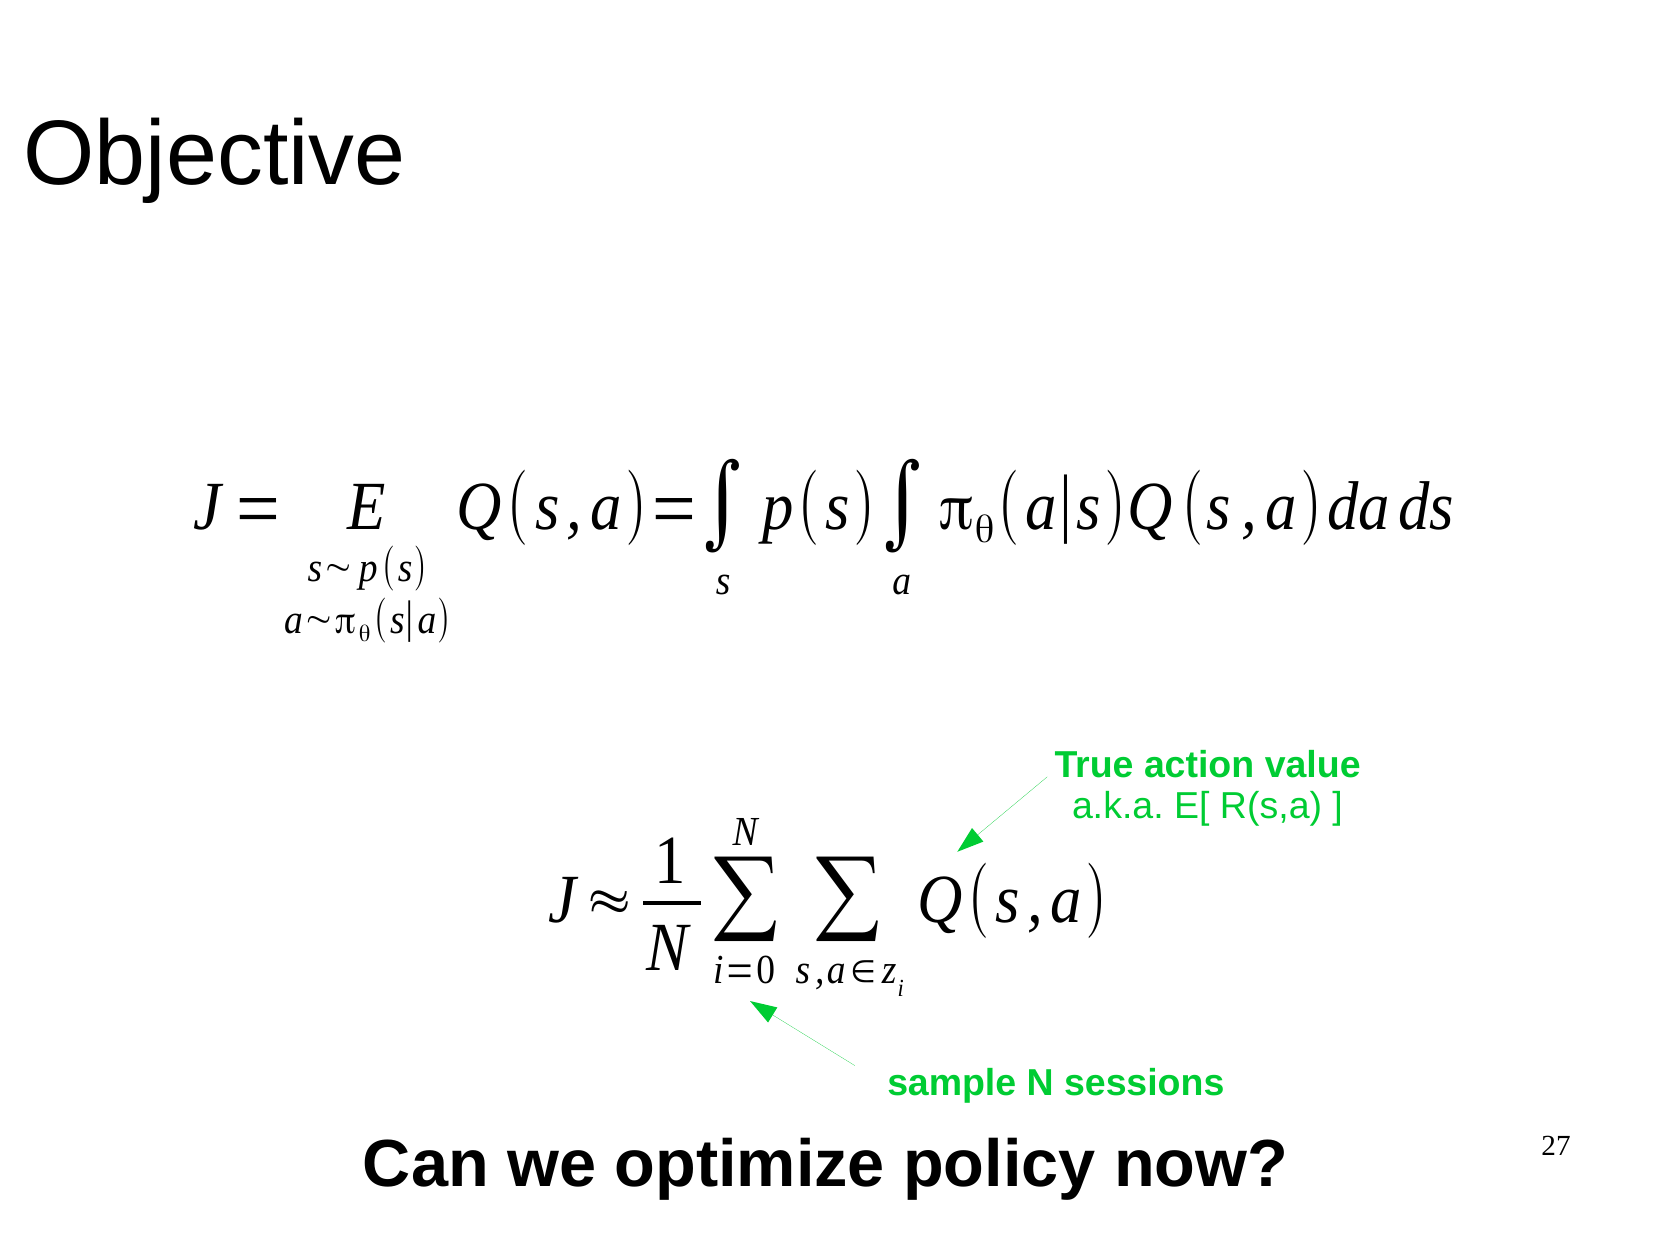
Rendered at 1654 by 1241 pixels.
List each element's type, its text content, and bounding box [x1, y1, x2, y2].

title Objective [23, 49, 1512, 257]
text_box True action value a.k.a. E[ R(s,a) ] [1039, 735, 1376, 835]
chart [532, 806, 1123, 1002]
text_box Can we optimize policy now? [348, 1119, 1399, 1209]
chart [178, 452, 1472, 645]
text_box sample N sessions [843, 1053, 1269, 1111]
